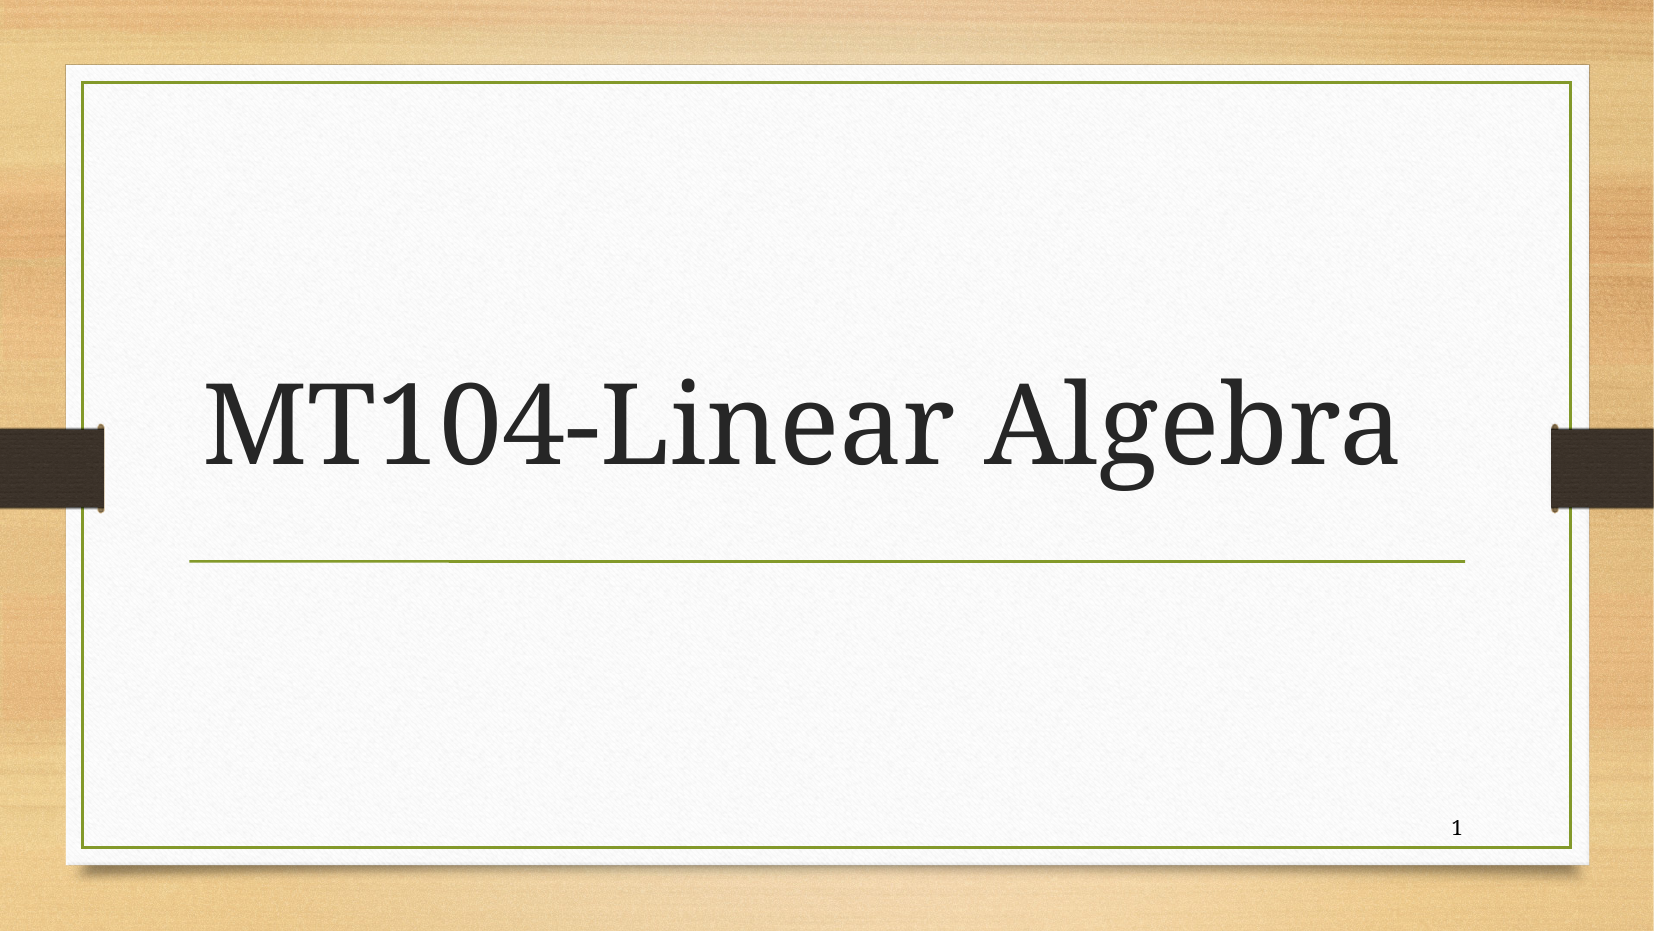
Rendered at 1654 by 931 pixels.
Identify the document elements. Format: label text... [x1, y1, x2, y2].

picture [0, 0, 1654, 931]
slide_number <number> [1404, 809, 1478, 848]
title MT104-Linear Algebra [152, 258, 1454, 660]
